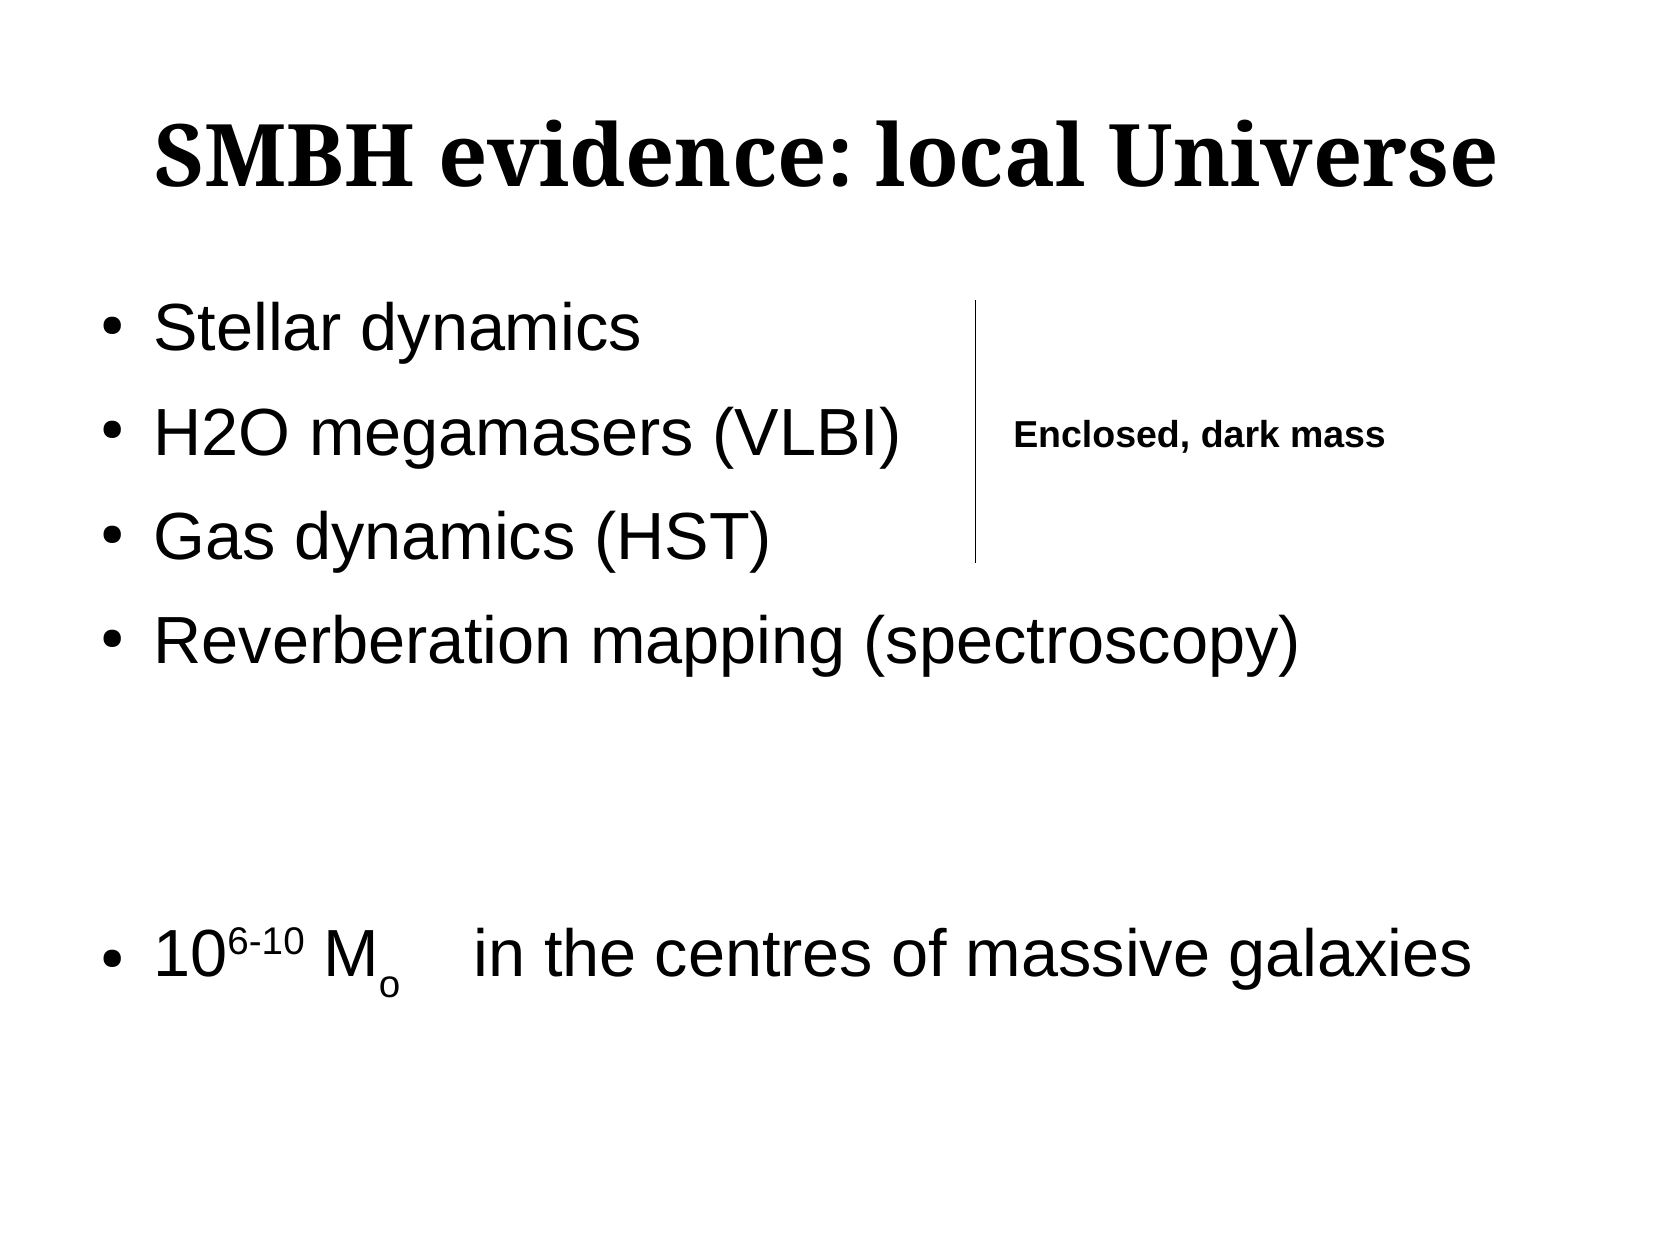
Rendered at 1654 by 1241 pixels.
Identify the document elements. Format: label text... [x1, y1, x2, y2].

list Stellar dynamics H2O megamasers (VLBI) Gas dynamics (HST) Reverberation mapping (spectroscopy) 106-10 Mo in the centres of massive galaxies [82, 290, 1571, 1010]
title SMBH evidence: local Universe [82, 49, 1571, 257]
text_box Enclosed, dark mass [998, 406, 1463, 506]
